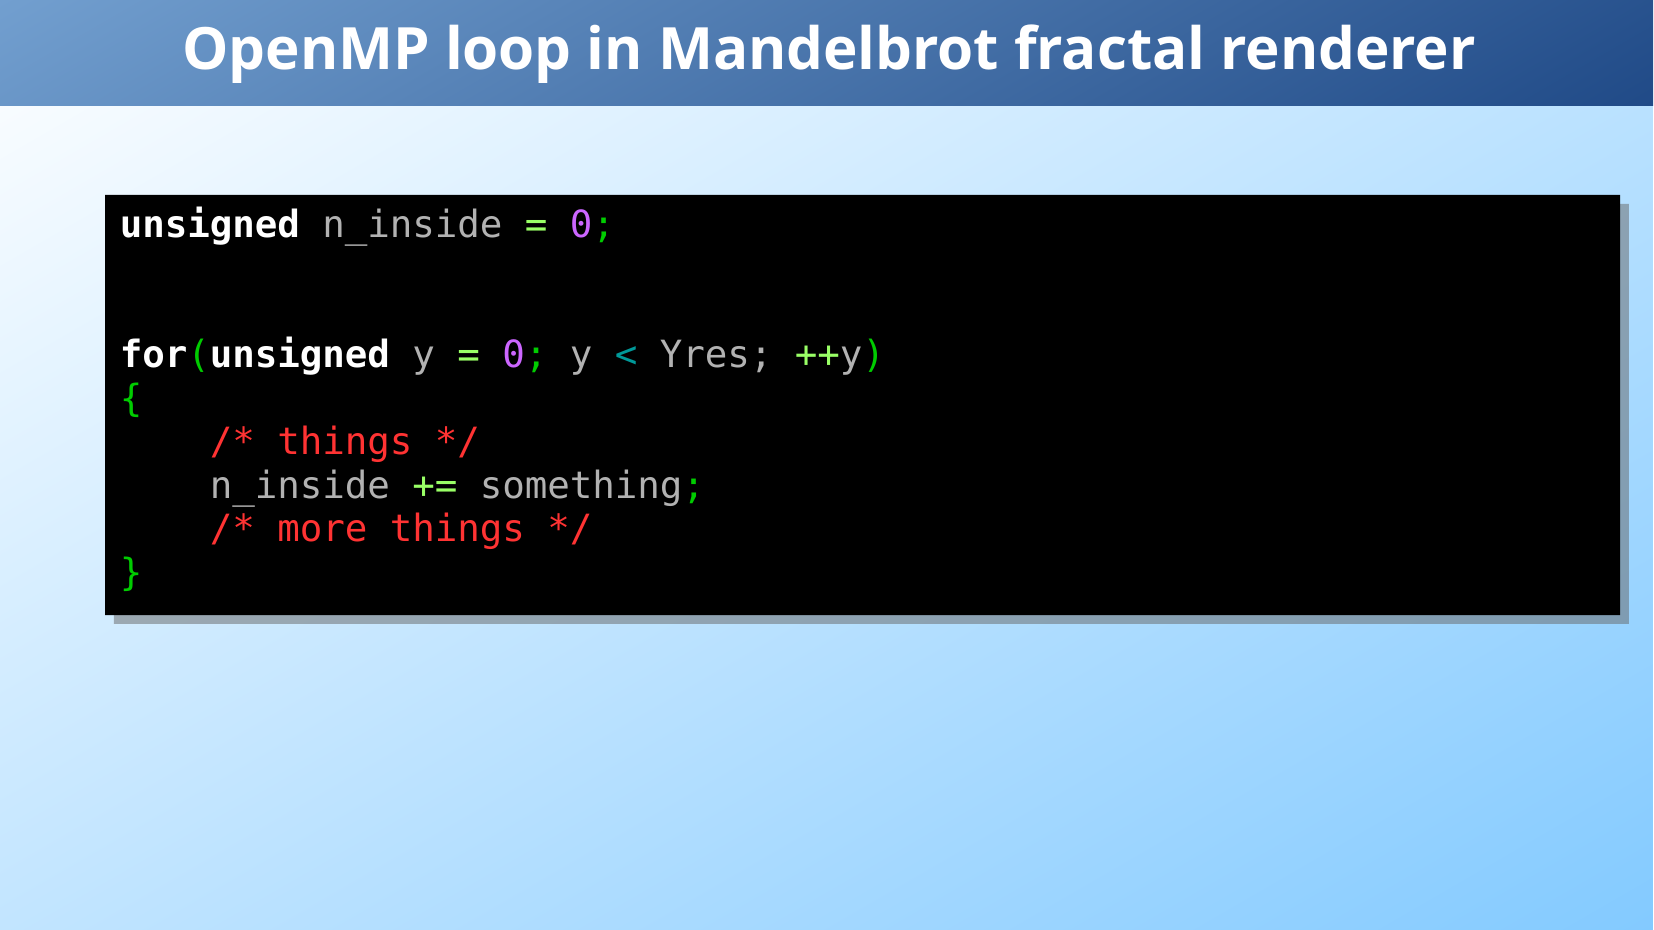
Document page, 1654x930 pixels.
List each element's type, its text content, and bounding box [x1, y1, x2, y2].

text_box OpenMP loop in Mandelbrot fractal renderer [0, 0, 1653, 106]
text_box [113, 203, 1629, 624]
text_box unsigned n_inside = 0; for(unsigned y = 0; y < Yres; ++y) { /* things */ n_inside += something; /* more things */ } [105, 194, 1621, 616]
